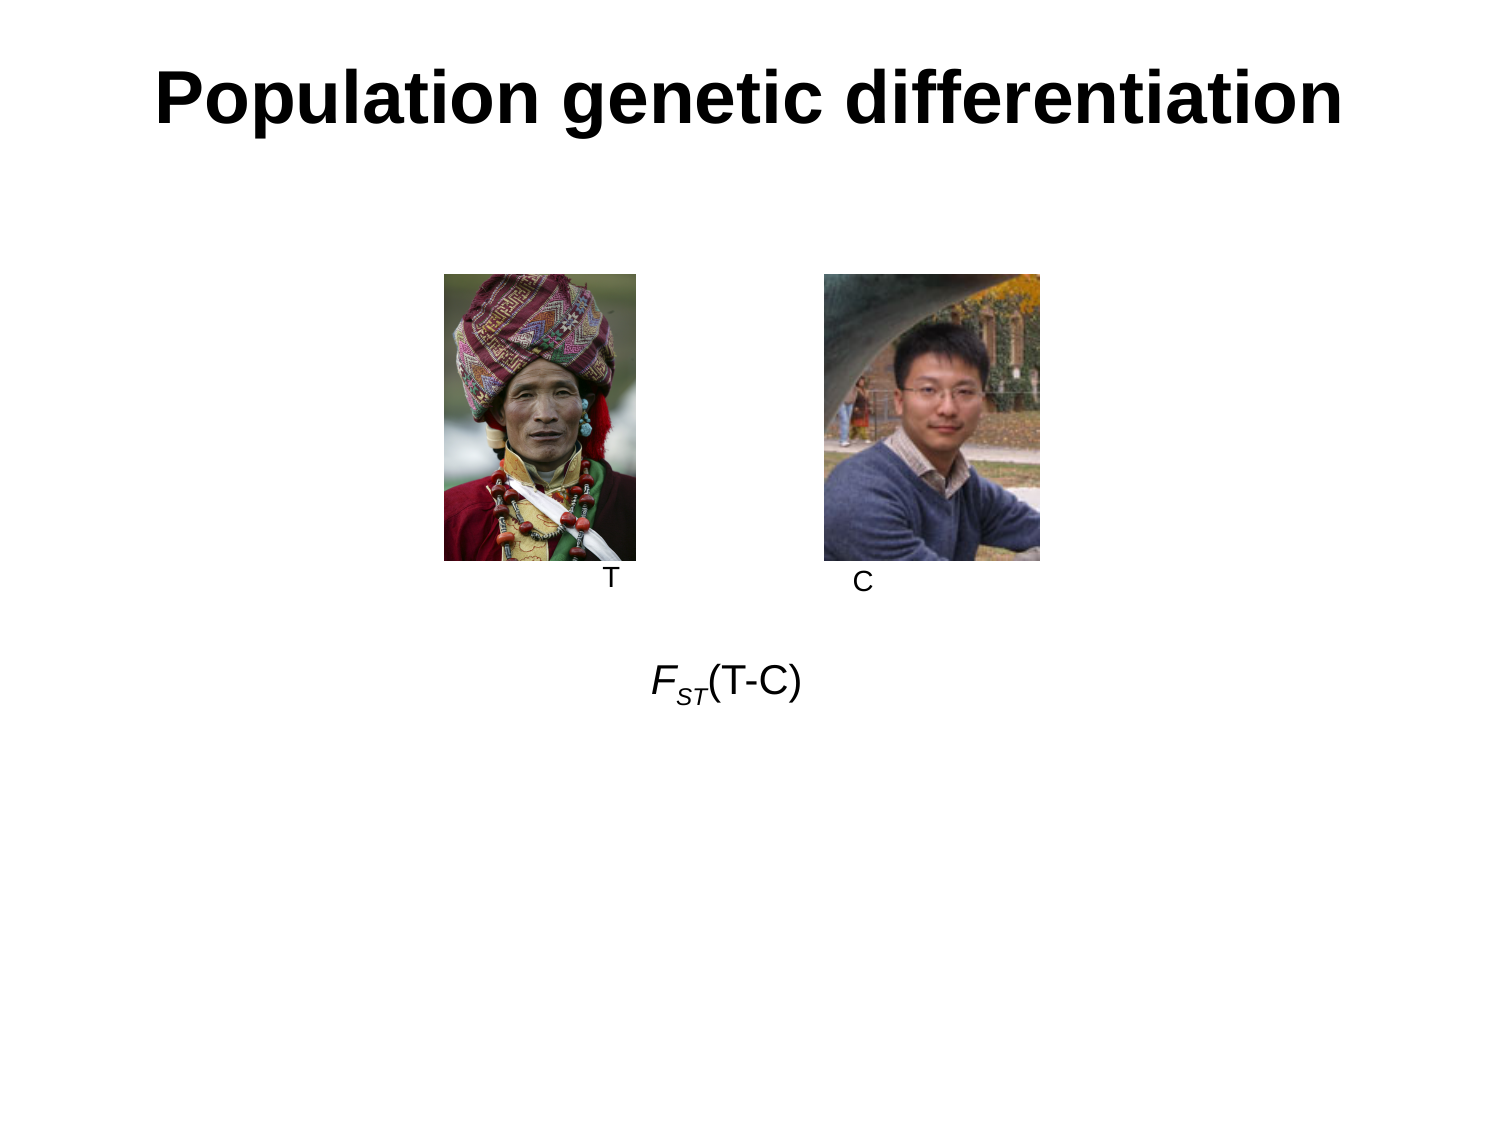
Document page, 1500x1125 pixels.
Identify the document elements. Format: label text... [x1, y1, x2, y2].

title Population genetic differentiation [75, 0, 1425, 188]
picture [824, 274, 1040, 562]
text_box C [837, 555, 889, 606]
text_box T [587, 551, 636, 601]
text_box FST(T-C) [636, 645, 818, 718]
picture [444, 274, 636, 562]
